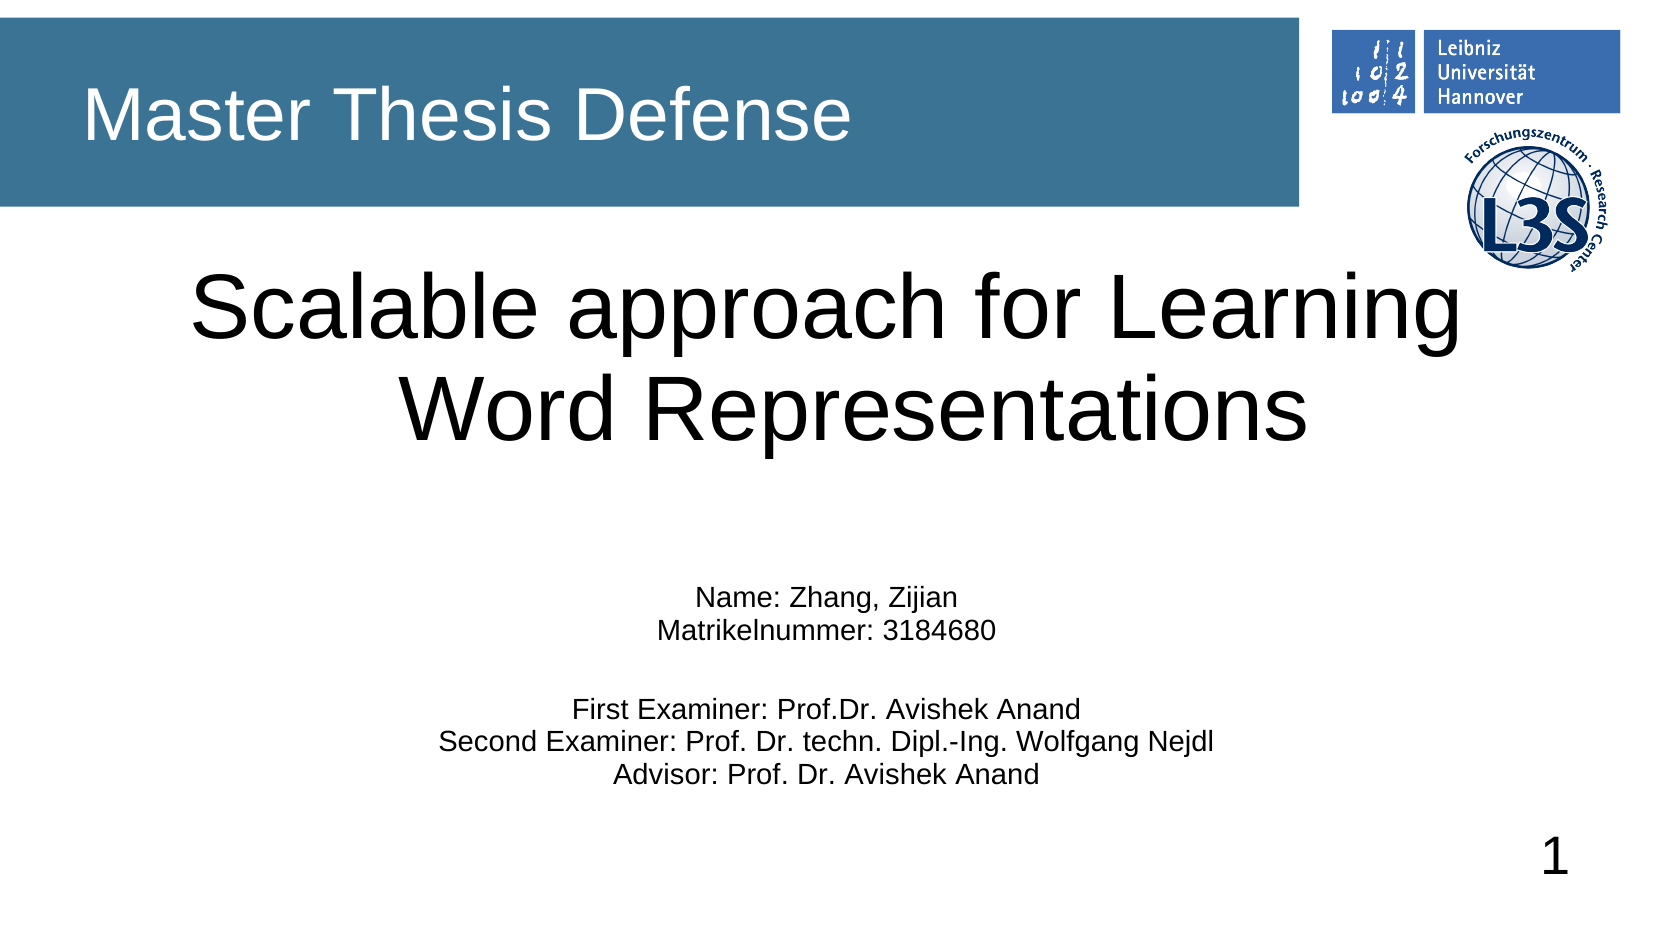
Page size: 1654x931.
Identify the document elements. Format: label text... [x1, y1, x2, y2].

picture [1322, 23, 1630, 120]
title Master Thesis Defense [82, 29, 1235, 195]
subtitle Scalable approach for Learning Word Representations Name: Zhang, Zijian Matrikelnummer: 3184680 First Examiner: Prof.Dr. Avishek Anand Second Examiner: Prof. Dr. techn. Dipl.-Ing. Wolfgang Nejdl Advisor: Prof. Dr. Avishek Anand [82, 253, 1571, 794]
picture [1464, 129, 1608, 272]
